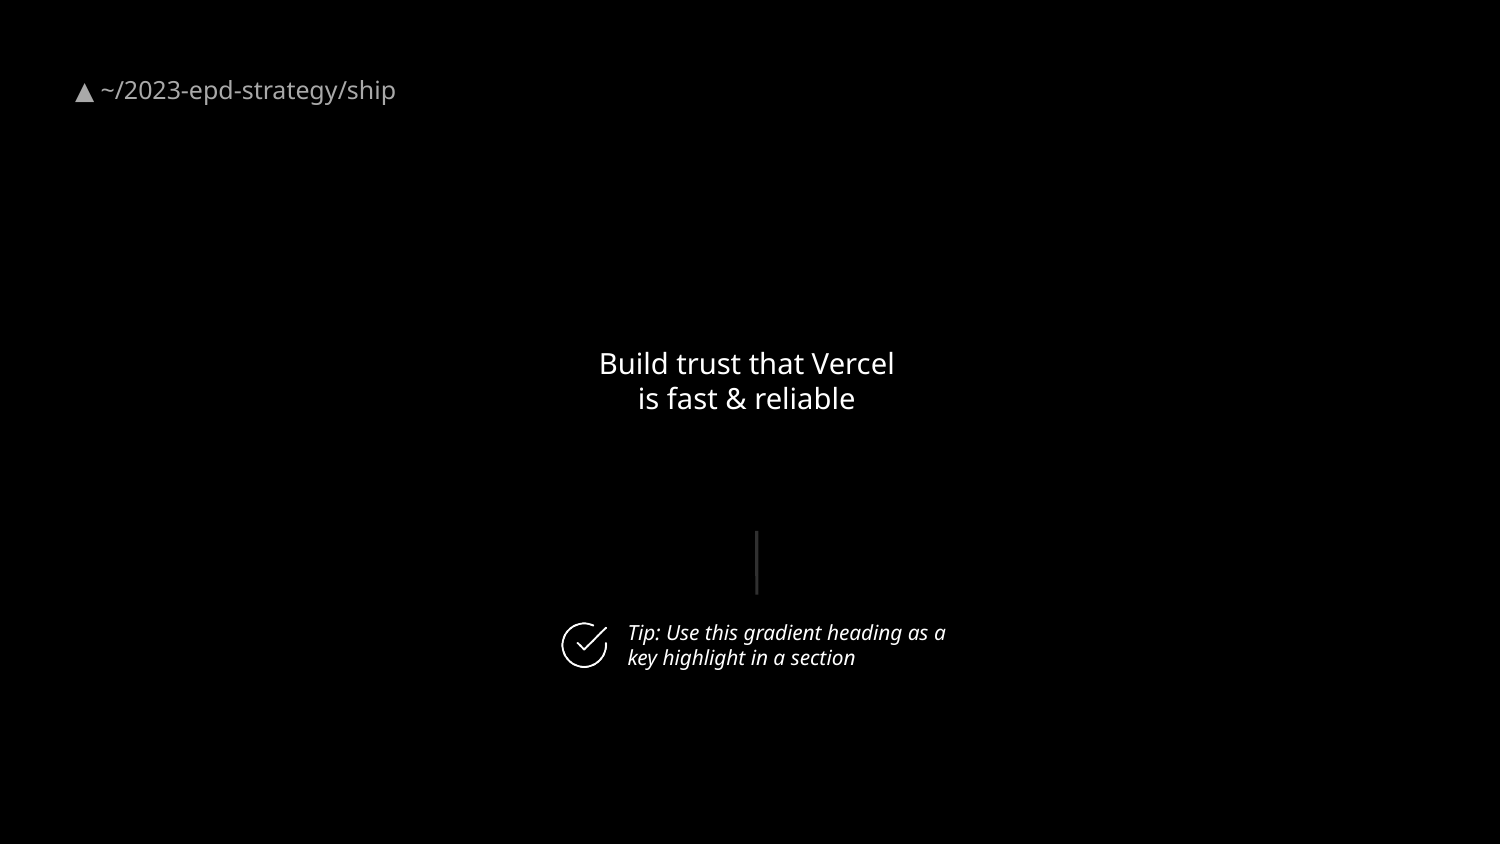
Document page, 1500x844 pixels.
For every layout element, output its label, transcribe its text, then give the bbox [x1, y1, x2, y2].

text_box Build trust that Vercel is fast & reliable [296, 337, 1197, 506]
picture [558, 619, 610, 671]
text_box ▲ ~/2023-epd-strategy/ship [74, 75, 667, 106]
text_box Tip: Use this gradient heading as a key highlight in a section [627, 619, 956, 670]
